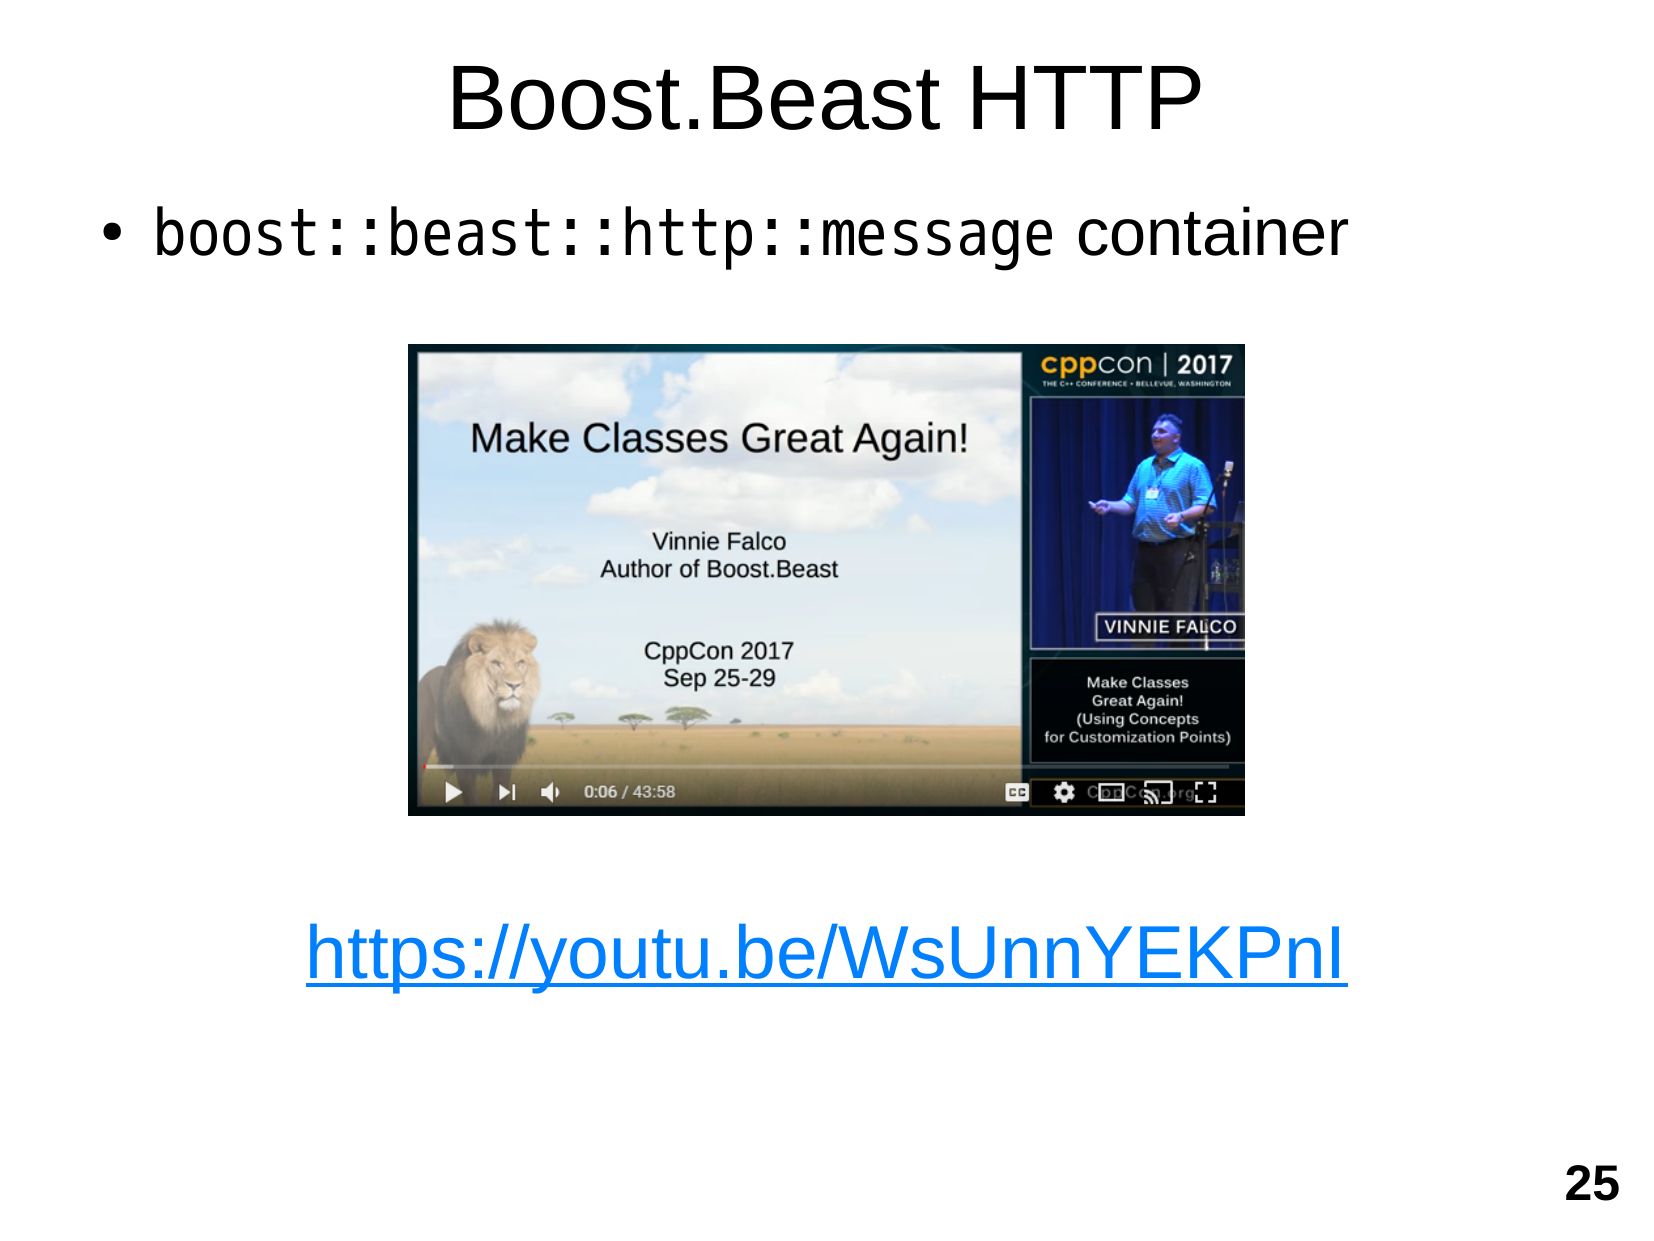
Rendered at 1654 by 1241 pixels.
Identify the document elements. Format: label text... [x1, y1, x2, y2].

title Boost.Beast HTTP [82, 15, 1571, 181]
text_box https://youtu.be/WsUnnYEKPnI [94, 903, 1559, 1002]
picture [408, 344, 1245, 816]
list boost::beast::http::message container [82, 195, 1571, 1156]
